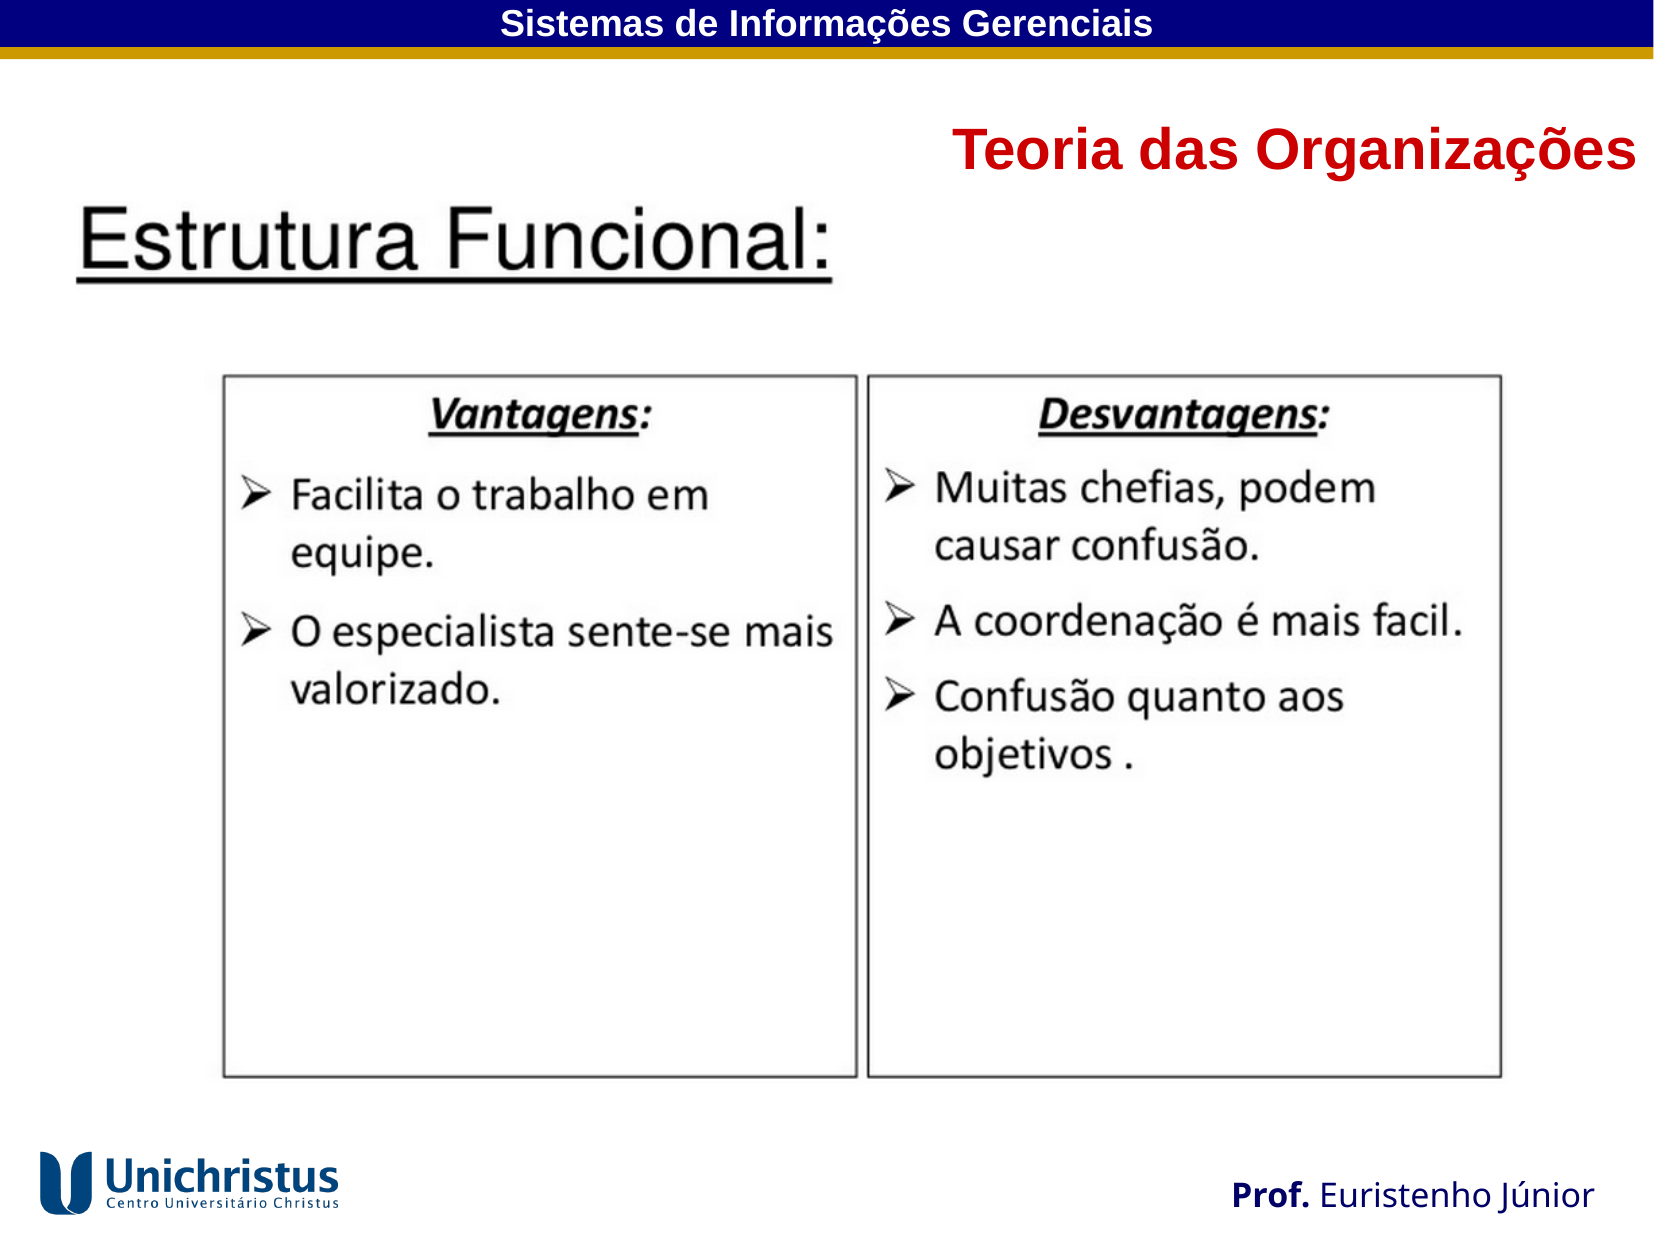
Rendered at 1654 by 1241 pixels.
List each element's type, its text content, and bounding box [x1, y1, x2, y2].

text_box [0, 47, 1654, 60]
text_box Sistemas de Informações Gerenciais [0, 0, 1654, 47]
text_box Prof. Euristenho Júnior [1216, 1163, 1654, 1224]
picture [75, 200, 1513, 1091]
picture [35, 1148, 343, 1217]
text_box Teoria das Organizações [937, 109, 1654, 189]
